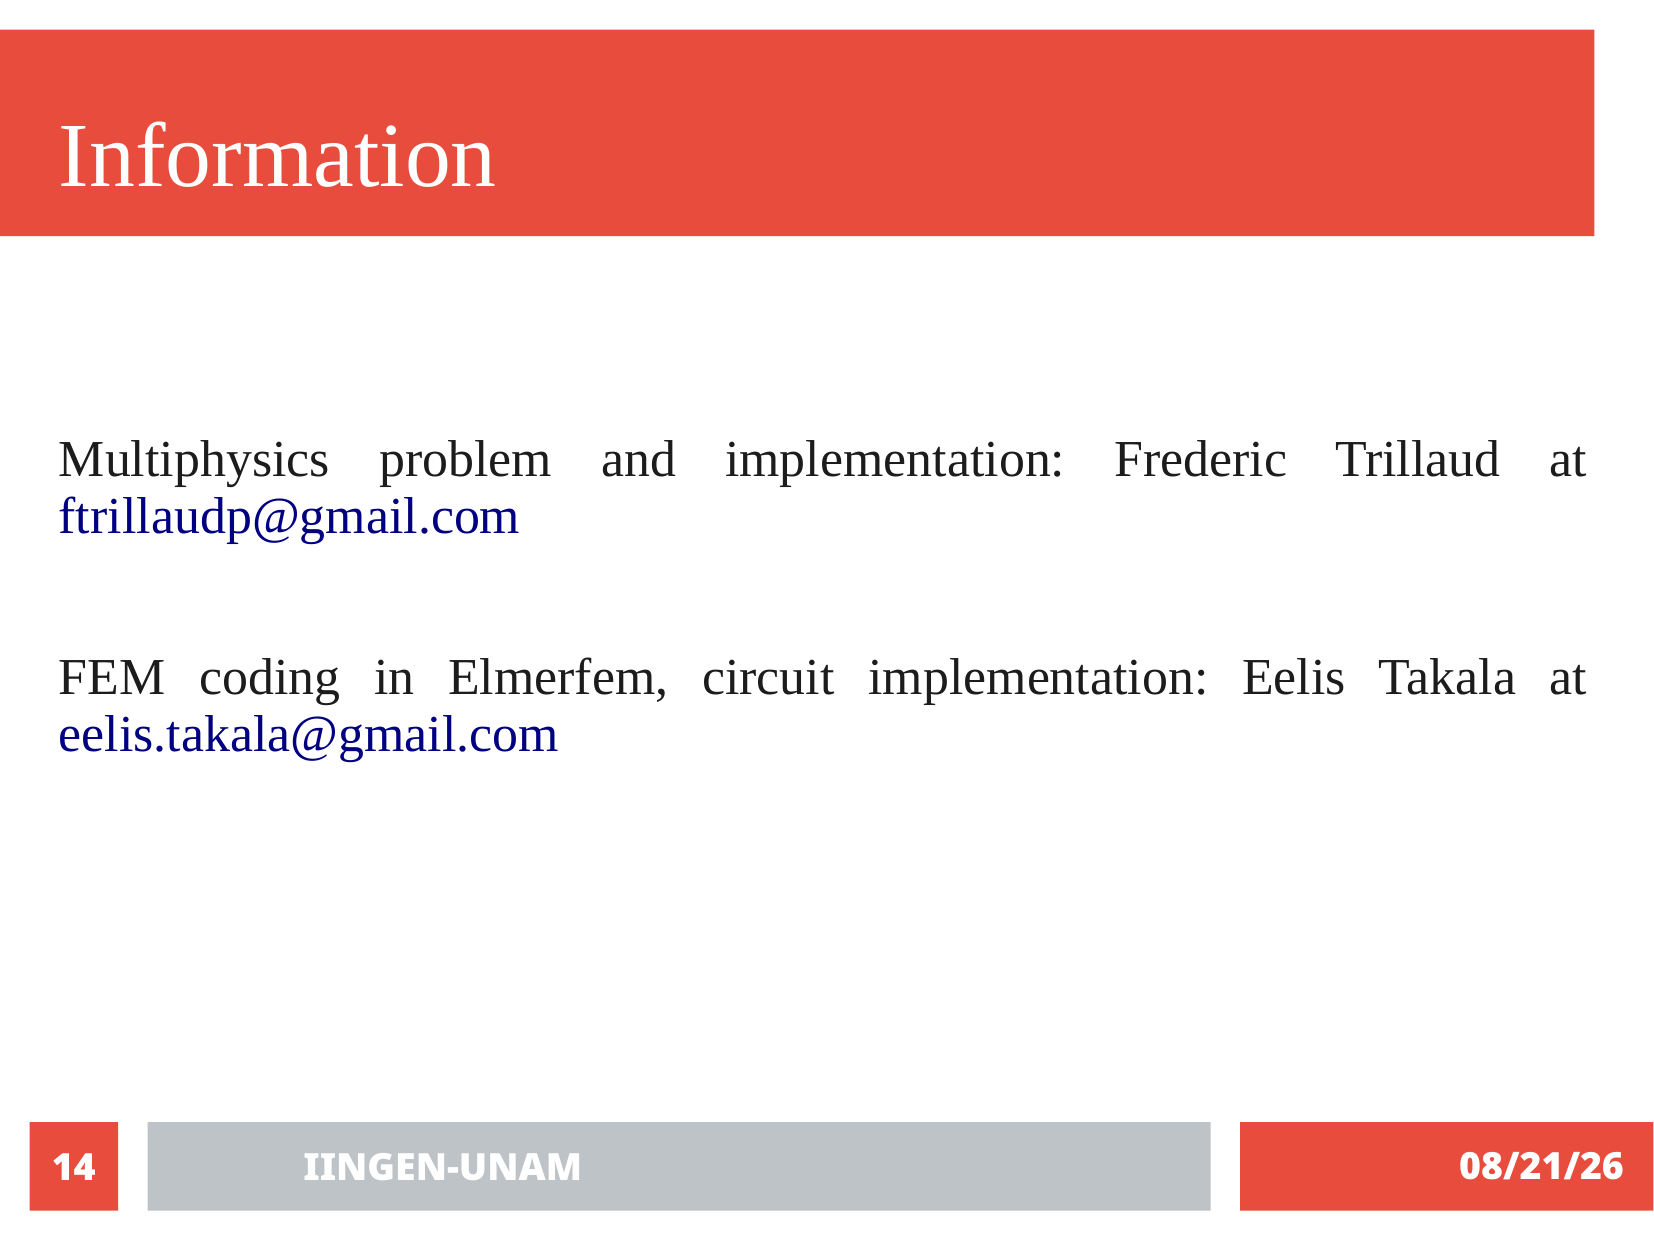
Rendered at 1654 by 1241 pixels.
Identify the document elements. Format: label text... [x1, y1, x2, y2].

title Information [59, 59, 1595, 207]
list Multiphysics problem and implementation: Frederic Trillaud at ftrillaudp@gmail.com FEM coding in Elmerfem, circuit implementation: Eelis Takala at eelis.takala@gmail.com [59, 429, 1591, 766]
